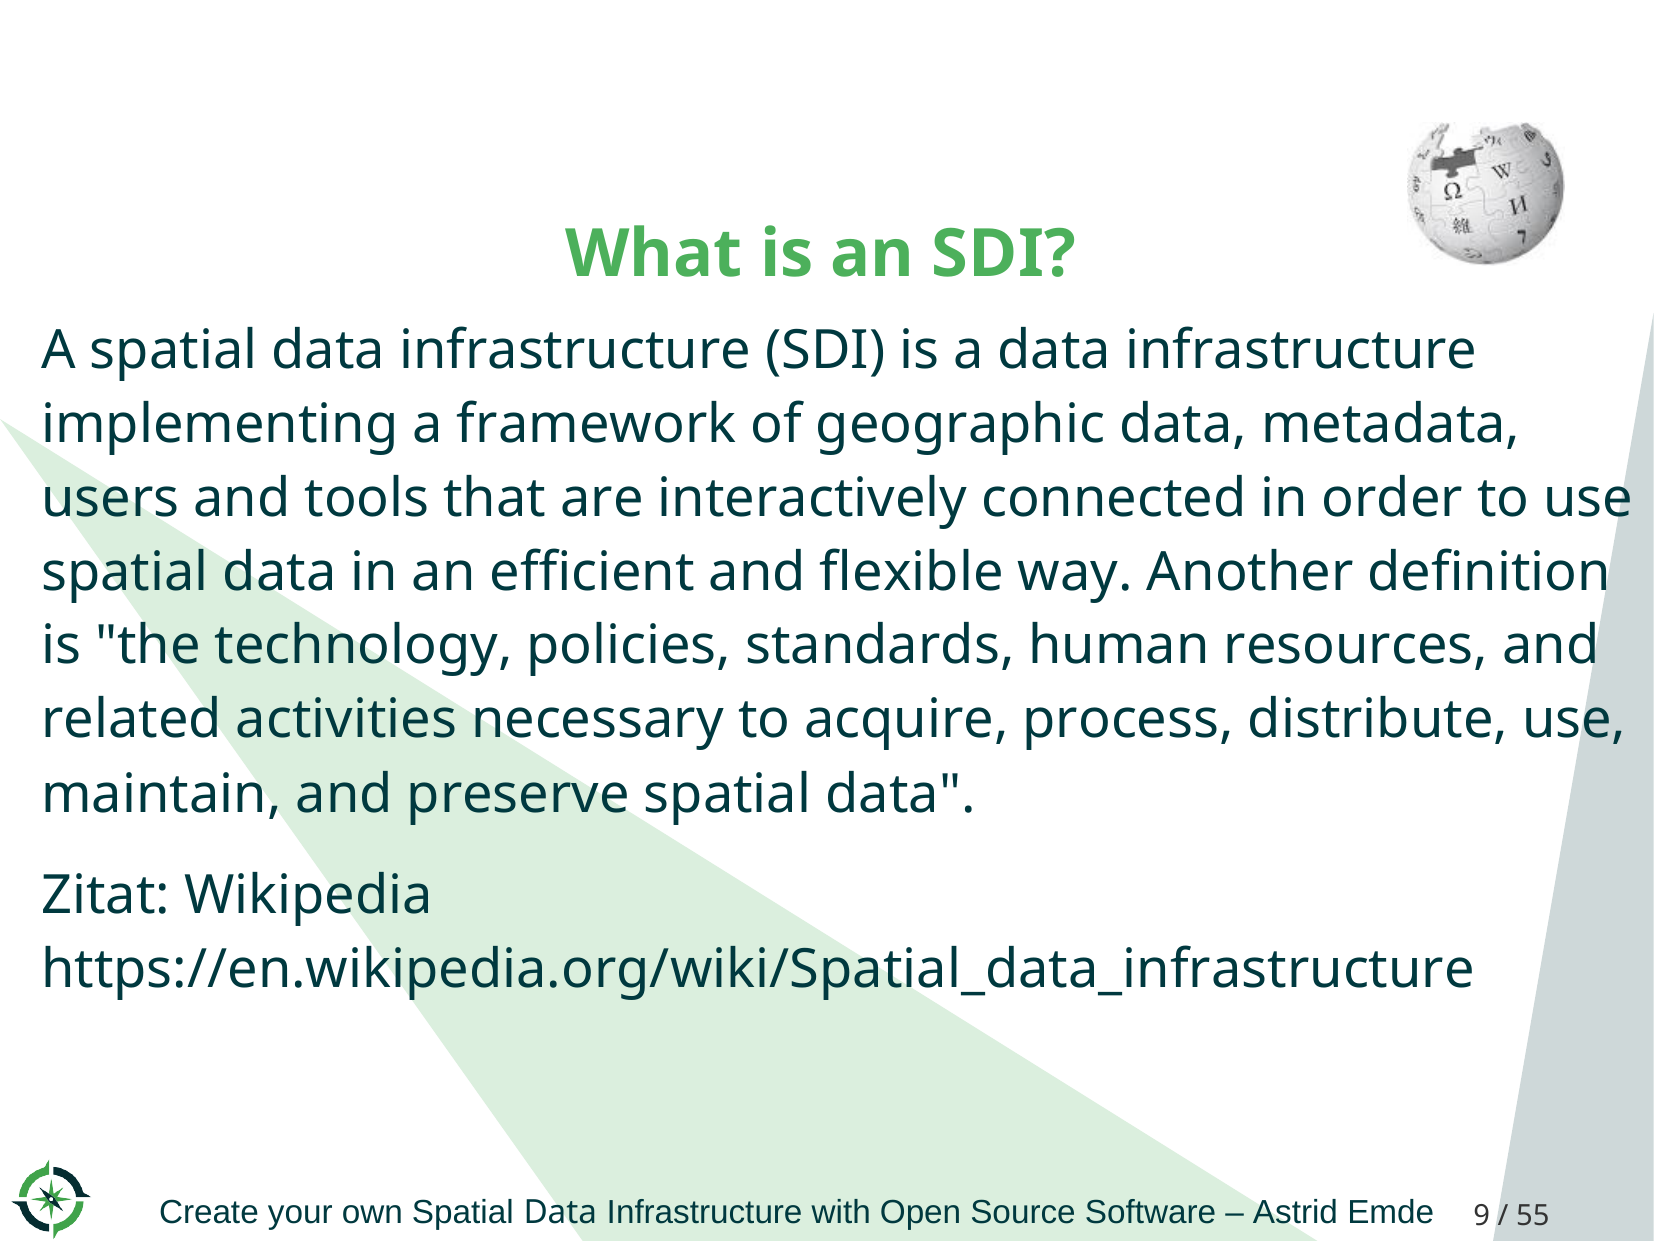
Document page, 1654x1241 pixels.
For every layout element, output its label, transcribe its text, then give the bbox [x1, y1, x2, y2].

list A spatial data infrastructure (SDI) is a data infrastructure implementing a framework of geographic data, metadata, users and tools that are interactively connected in order to use spatial data in an efficient and flexible way. Another definition is "the technology, policies, standards, human resources, and related activities necessary to acquire, process, distribute, use, maintain, and preserve spatial data". Zitat: Wikipedia https://en.wikipedia.org/wiki/Spatial_data_infrastructure [0, 310, 1654, 1241]
picture [1407, 122, 1565, 266]
title What is an SDI? [76, 177, 1565, 310]
